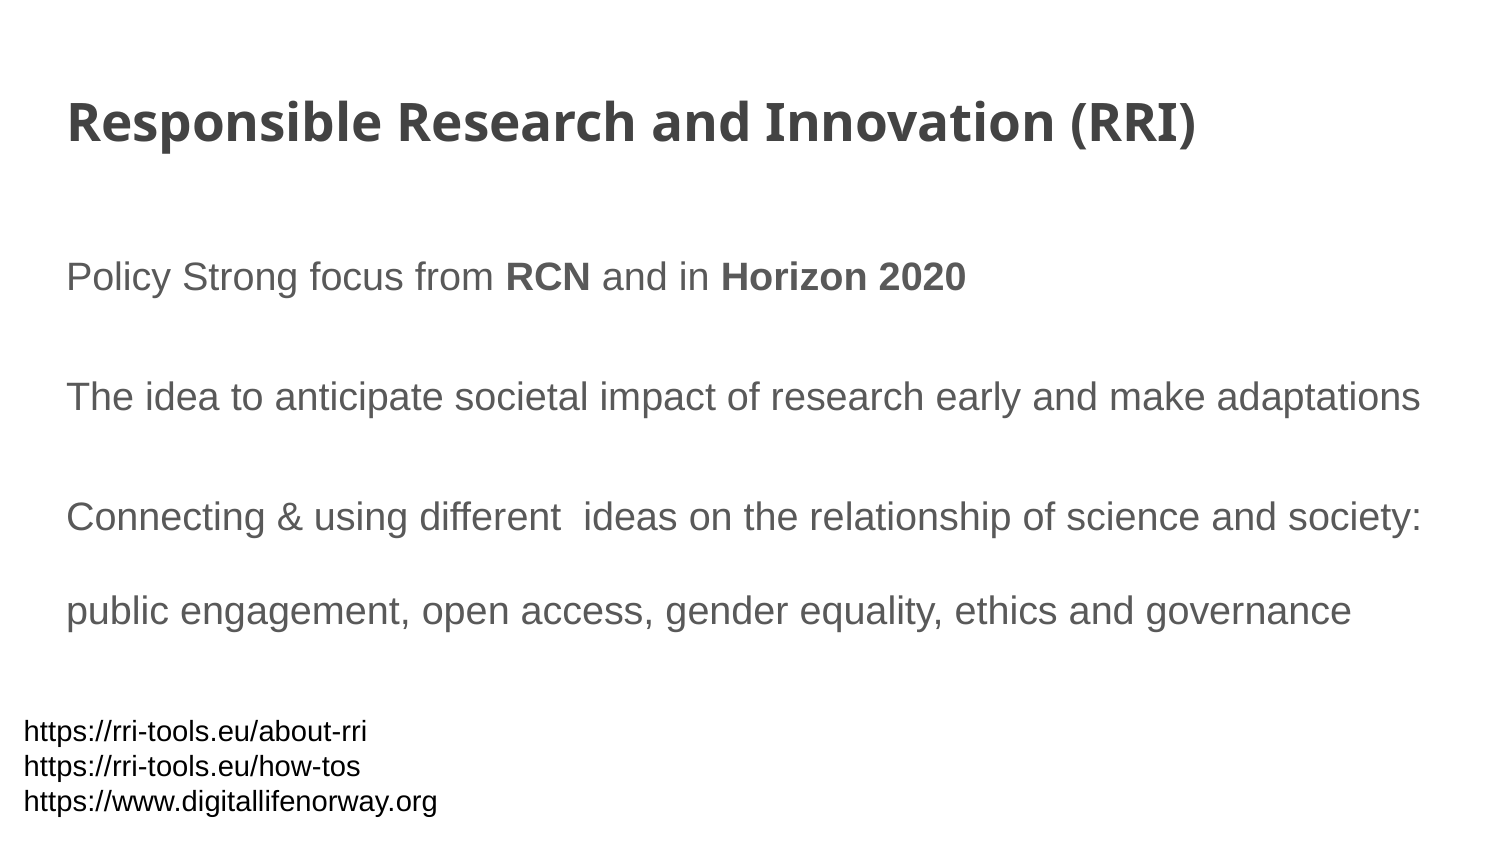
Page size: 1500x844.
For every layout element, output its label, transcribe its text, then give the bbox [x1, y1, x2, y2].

title Responsible Research and Innovation (RRI) [51, 72, 1449, 167]
text_box https://rri-tools.eu/about-rri https://rri-tools.eu/how-tos https://www.digitallifenorway.org [8, 696, 750, 832]
list Policy Strong focus from RCN and in Horizon 2020 The idea to anticipate societal impact of research early and make adaptations Connecting & using different ideas on the relationship of science and society: public engagement, open access, gender equality, ethics and governance [51, 189, 1449, 750]
